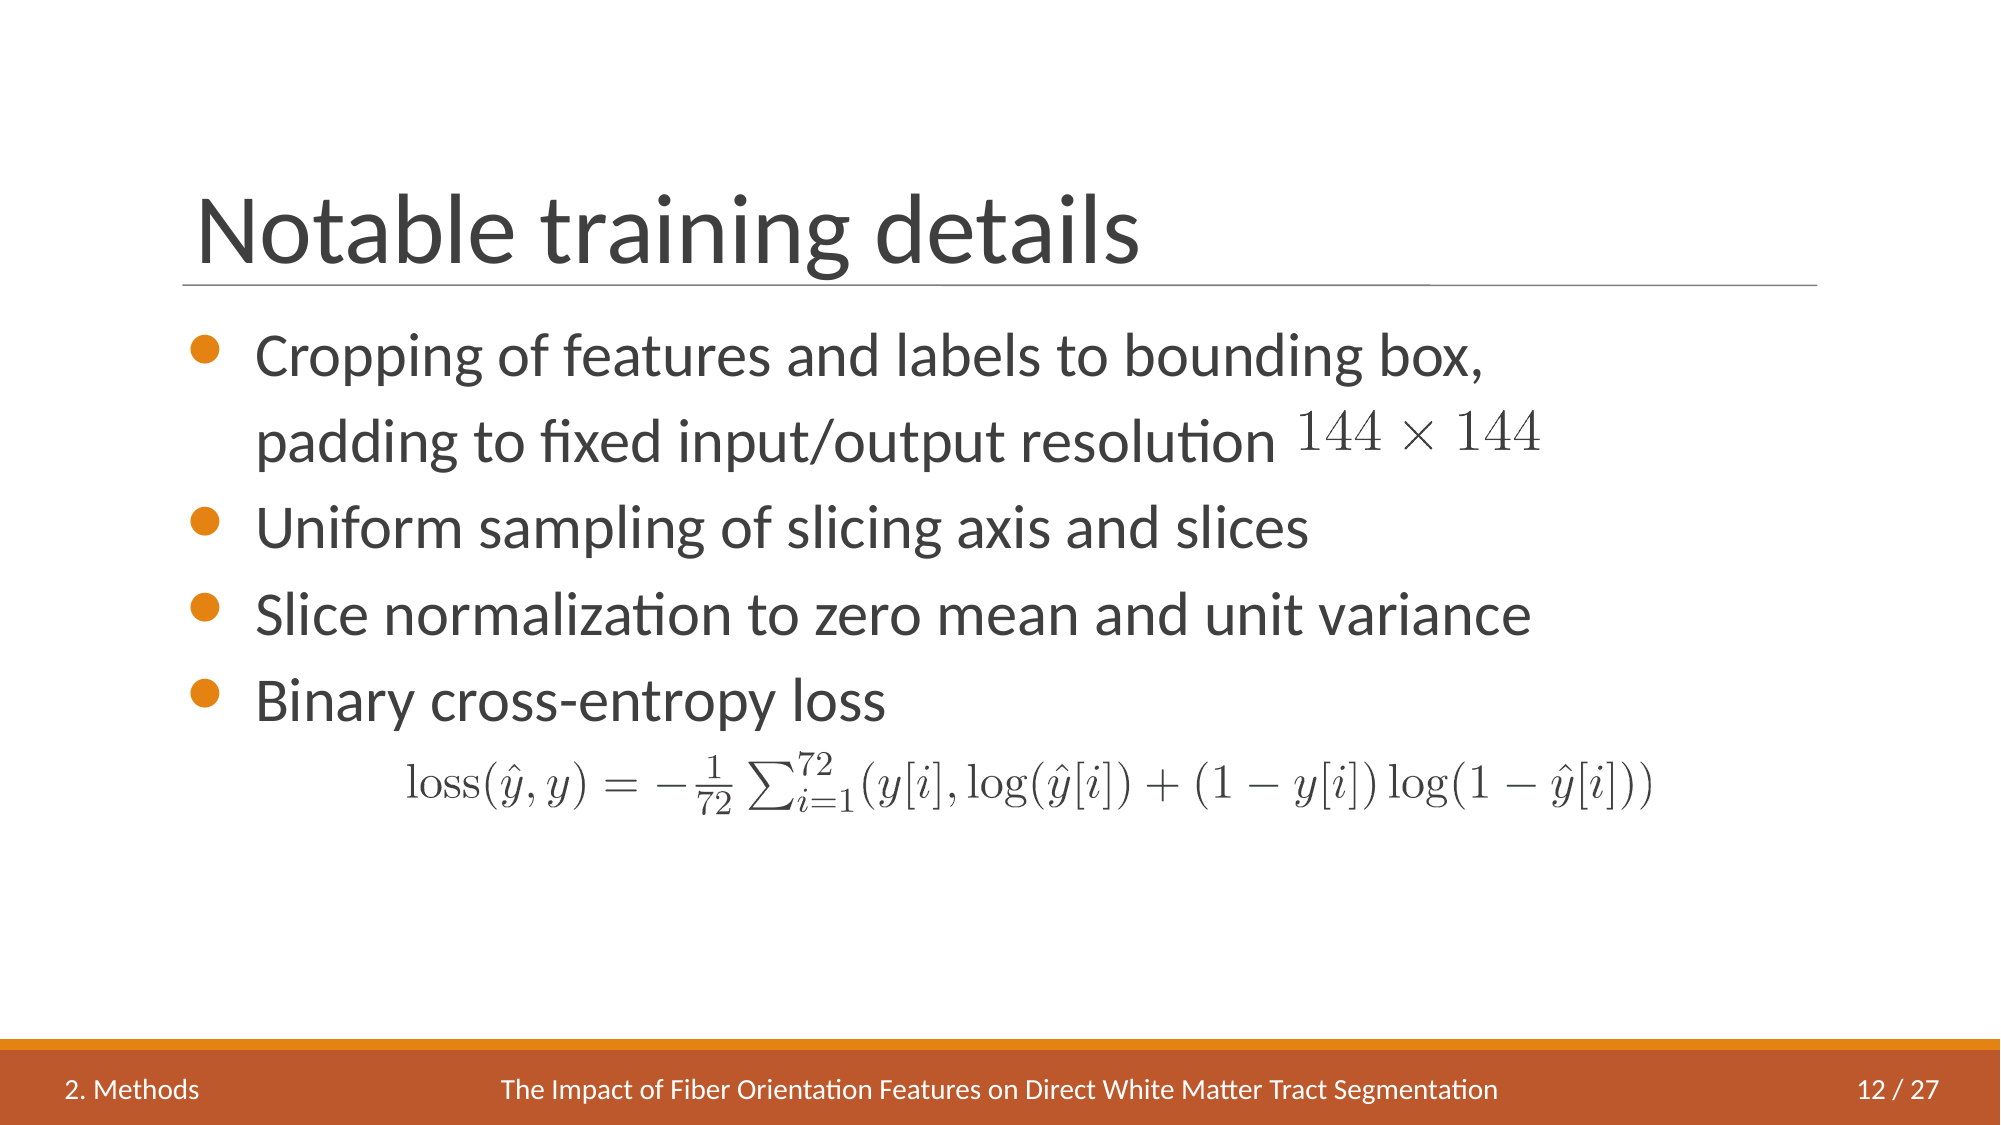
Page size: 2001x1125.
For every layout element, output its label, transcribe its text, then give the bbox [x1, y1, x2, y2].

picture [407, 751, 1651, 815]
slide_number The Impact of Fiber Orientation Features on Direct White Matter Tract Segmentation [392, 753, 1608, 1125]
list Cropping of features and labels to bounding box, padding to fixed input/output resolution Uniform sampling of slicing axis and slices Slice normalization to zero mean and unit variance Binary cross-entropy loss [180, 302, 1830, 941]
picture [1300, 410, 1540, 450]
slide_number 1 / 27 [1741, 753, 1962, 1125]
slide_number 2. Methods [49, 753, 356, 1125]
title Notable training details [180, 114, 1830, 302]
